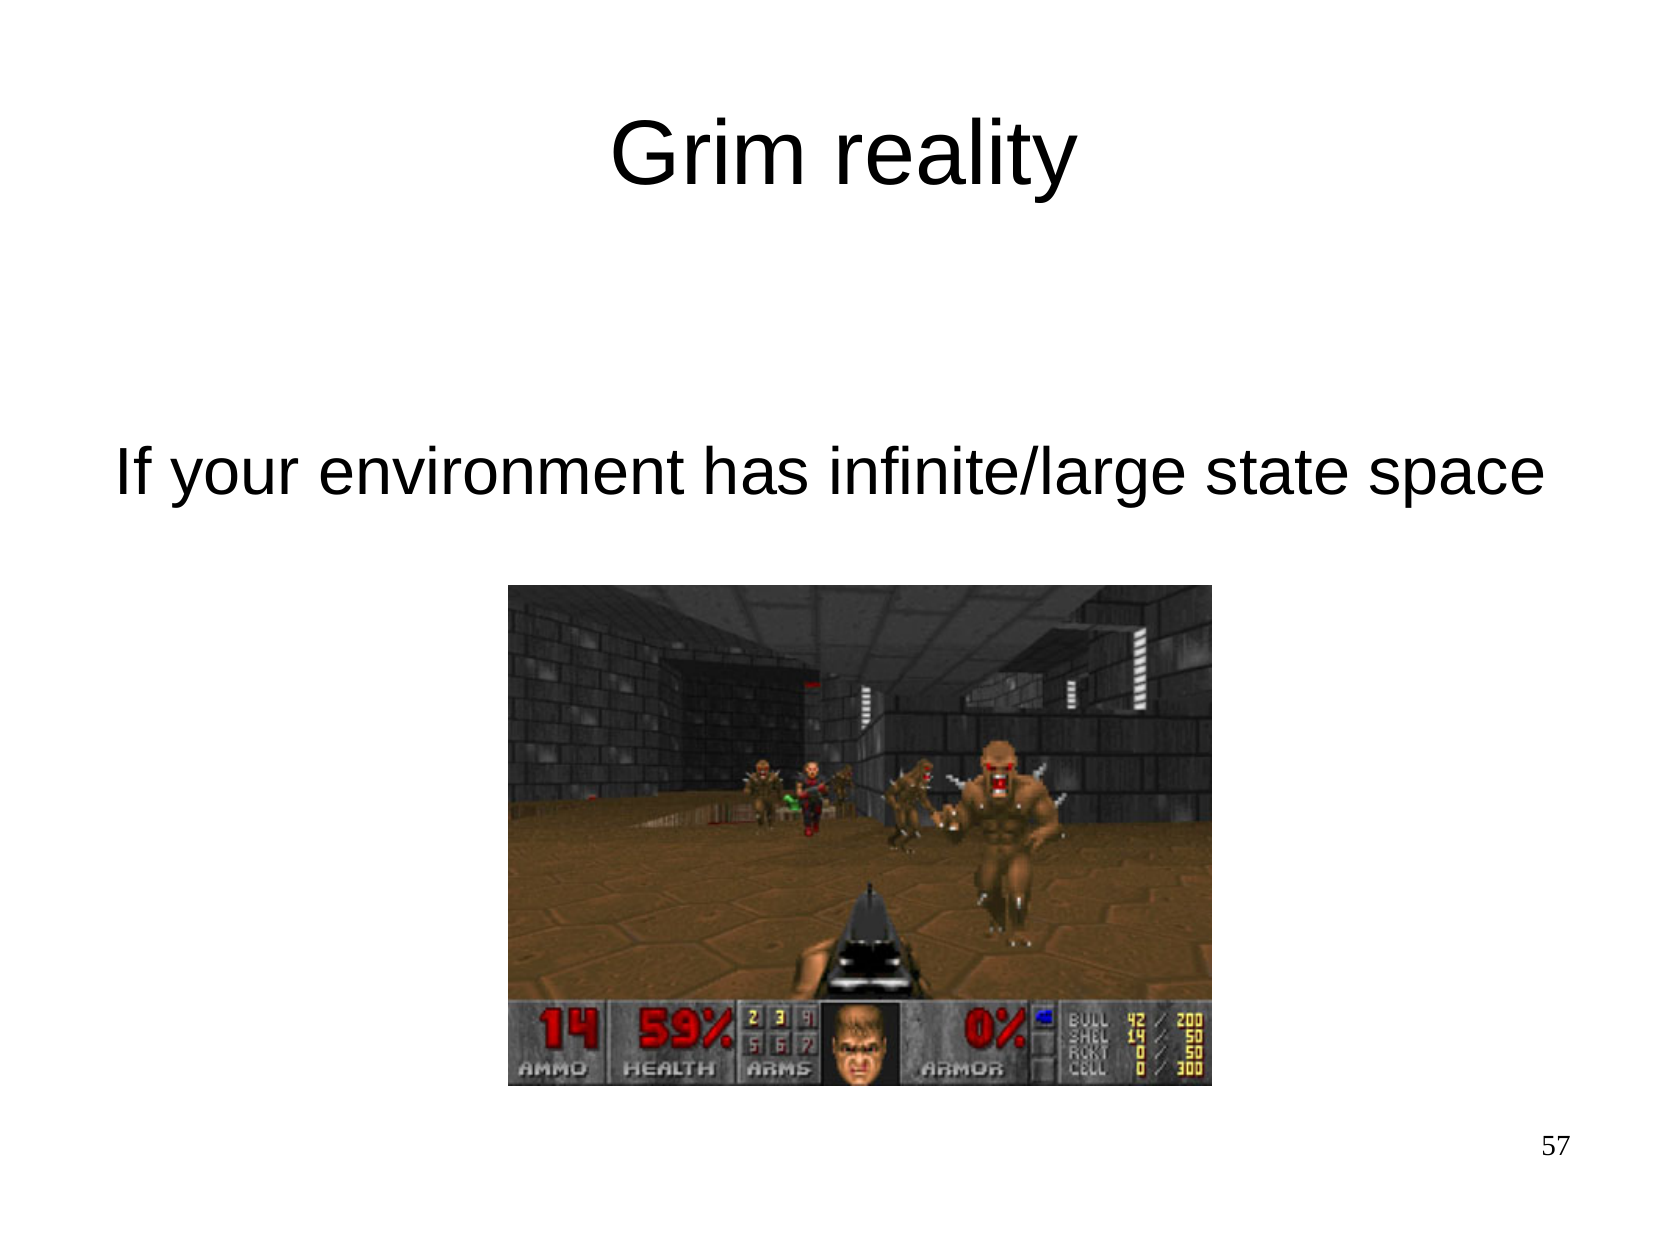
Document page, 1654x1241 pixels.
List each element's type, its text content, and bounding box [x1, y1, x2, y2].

list If your environment has infinite/large state space [33, 225, 1559, 1241]
title Grim reality [82, 49, 1571, 257]
picture [508, 585, 1212, 1086]
